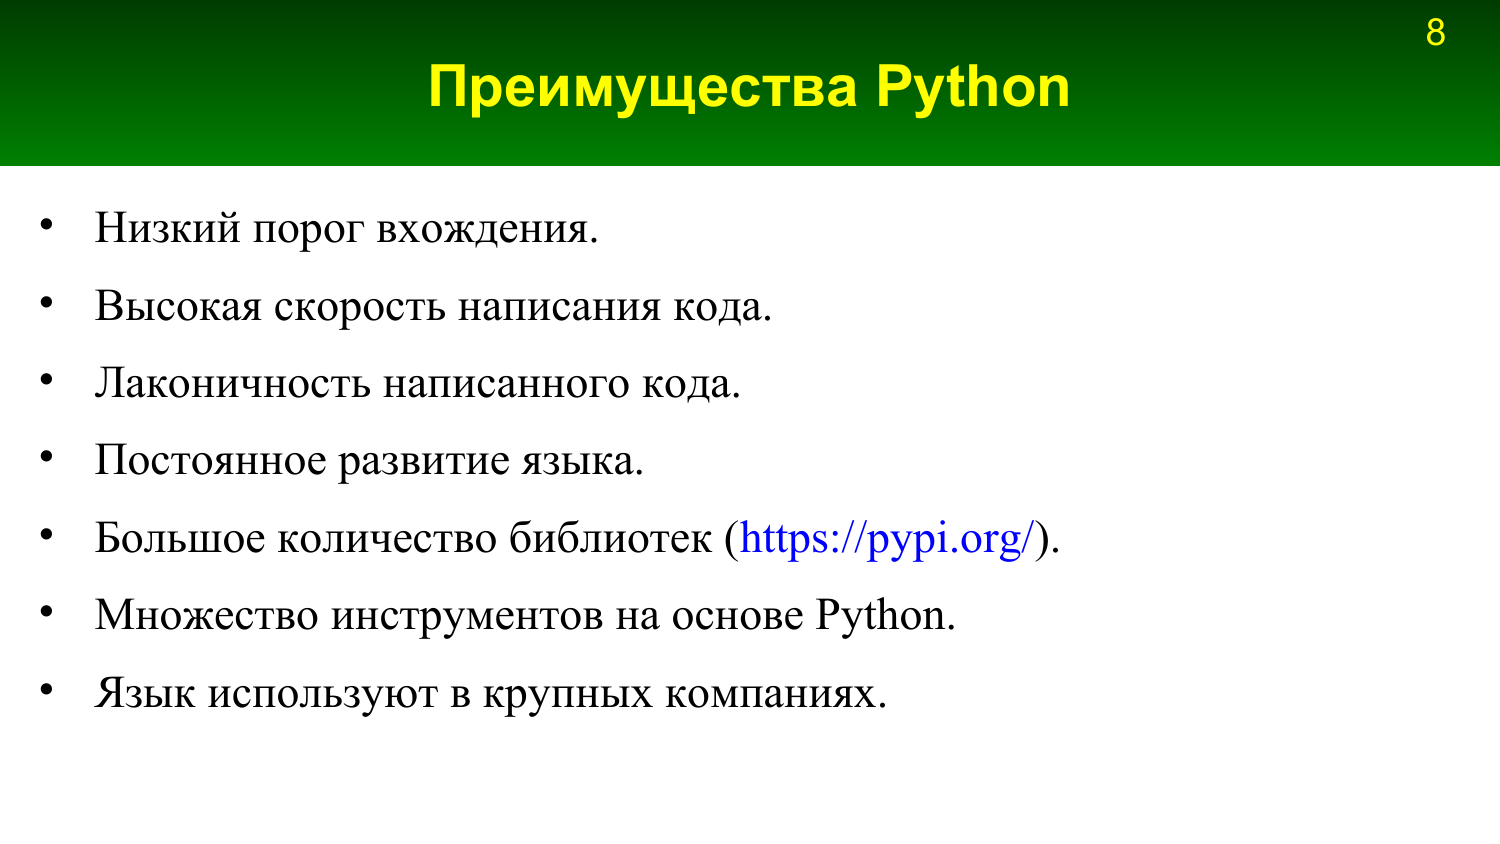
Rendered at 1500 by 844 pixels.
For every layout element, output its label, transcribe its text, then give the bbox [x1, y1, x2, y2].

list Низкий порог вхождения. Высокая скорость написания кода. Лаконичность написанного кода. Постоянное развитие языка. Большое количество библиотек (https://pypi.org/). Множество инструментов на основе Python. Язык используют в крупных компаниях. [23, 188, 1489, 839]
title Преимущества Python [112, 11, 1388, 154]
